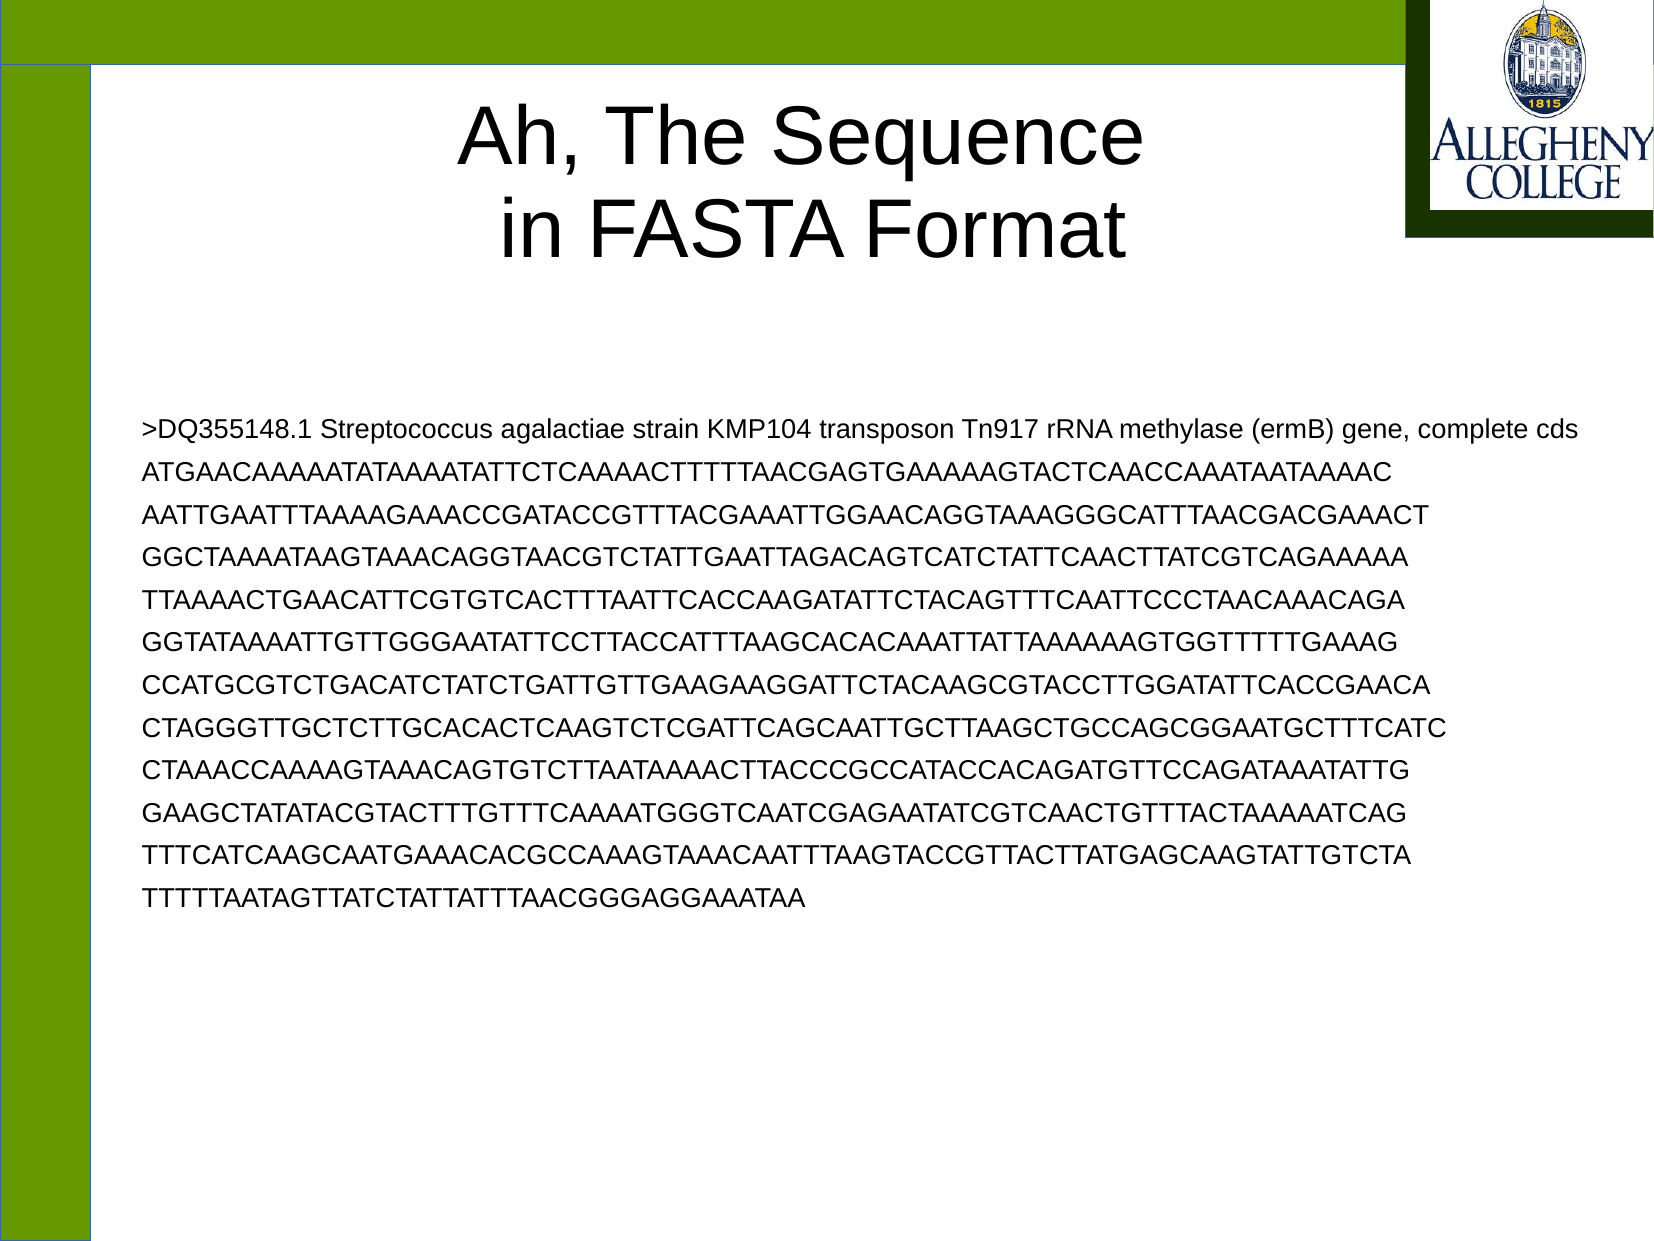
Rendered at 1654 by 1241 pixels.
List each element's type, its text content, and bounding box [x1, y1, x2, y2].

text_box [0, 0, 1654, 1241]
list >DQ355148.1 Streptococcus agalactiae strain KMP104 transposon Tn917 rRNA methylase (ermB) gene, complete cds ATGAACAAAAATATAAAATATTCTCAAAACTTTTTAACGAGTGAAAAAGTACTCAACCAAATAATAAAAC AATTGAATTTAAAAGAAACCGATACCGTTTACGAAATTGGAACAGGTAAAGGGCATTTAACGACGAAACT GGCTAAAATAAGTAAACAGGTAACGTCTATTGAATTAGACAGTCATCTATTCAACTTATCGTCAGAAAAA TTAAAACTGAACATTCGTGTCACTTTAATTCACCAAGATATTCTACAGTTTCAATTCCCTAACAAACAGA GGTATAAAATTGTTGGGAATATTCCTTACCATTTAAGCACACAAATTATTAAAAAAGTGGTTTTTGAAAG CCATGCGTCTGACATCTATCTGATTGTTGAAGAAGGATTCTACAAGCGTACCTTGGATATTCACCGAACA CTAGGGTTGCTCTTGCACACTCAAGTCTCGATTCAGCAATTGCTTAAGCTGCCAGCGGAATGCTTTCATC CTAAACCAAAAGTAAACAGTGTCTTAATAAAACTTACCCGCCATACCACAGATGTTCCAGATAAATATTG GAAGCTATATACGTACTTTGTTTCAAAATGGGTCAATCGAGAATATCGTCAACTGTTTACTAAAAATCAG TTTCATCAAGCAATGAAACACGCCAAAGTAAACAATTTAAGTACCGTTACTTATGAGCAAGTATTGTCTA TTTTTAATAGTTATCTATTATTTAACGGGAGGAAATAA [141, 414, 1630, 1134]
picture [1430, 0, 1654, 210]
title Ah, The Sequence in FASTA Format [112, 78, 1515, 287]
